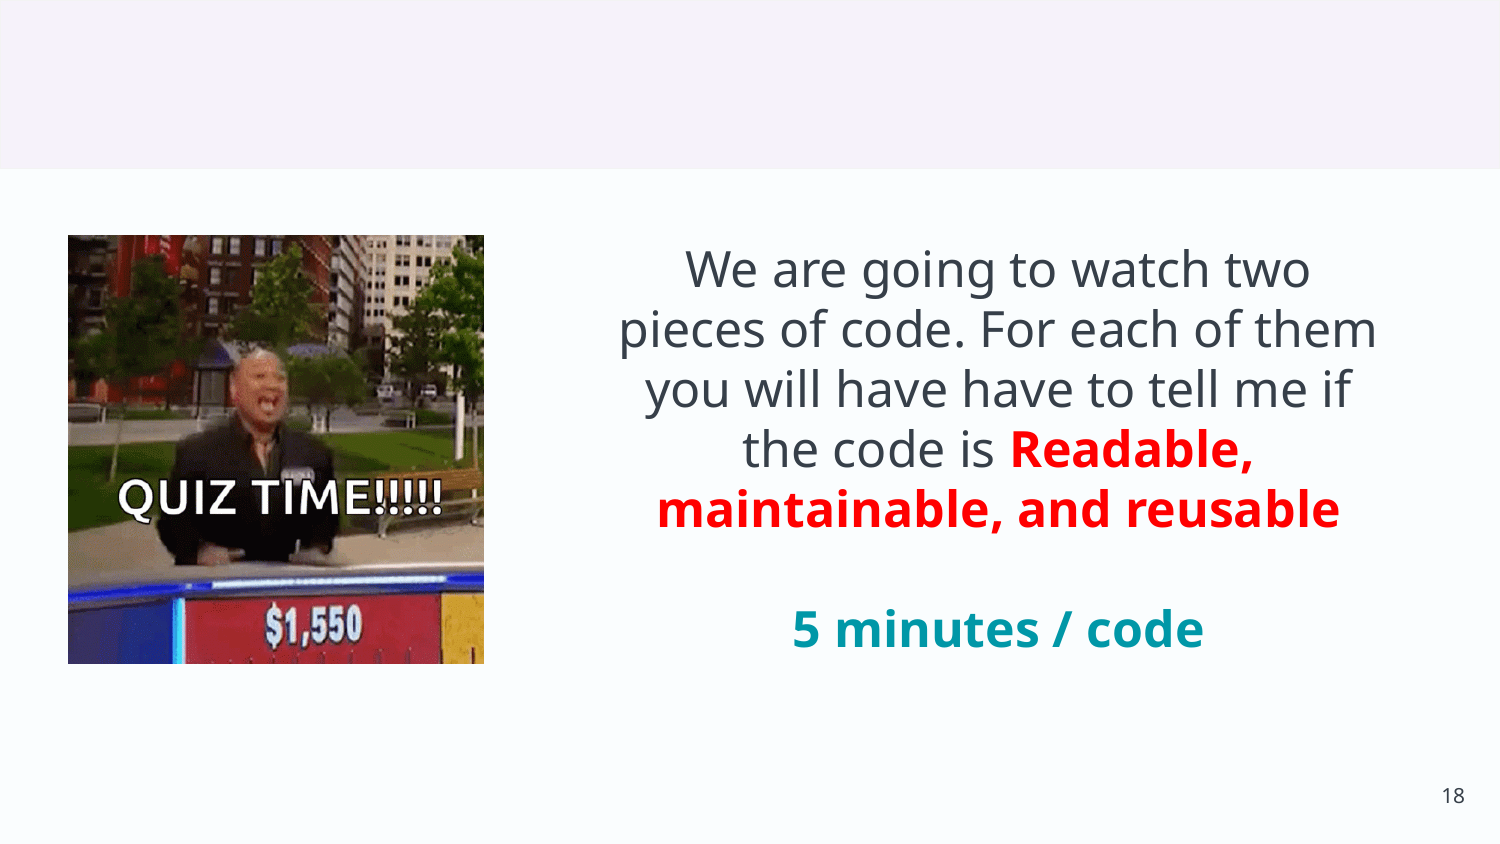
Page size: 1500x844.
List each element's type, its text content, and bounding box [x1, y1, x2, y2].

text_box We are going to watch two pieces of code. For each of them you will have have to tell me if the code is Readable, maintainable, and reusable 5 minutes / code [590, 222, 1407, 673]
picture [68, 235, 484, 664]
slide_number <number> [1389, 764, 1480, 830]
